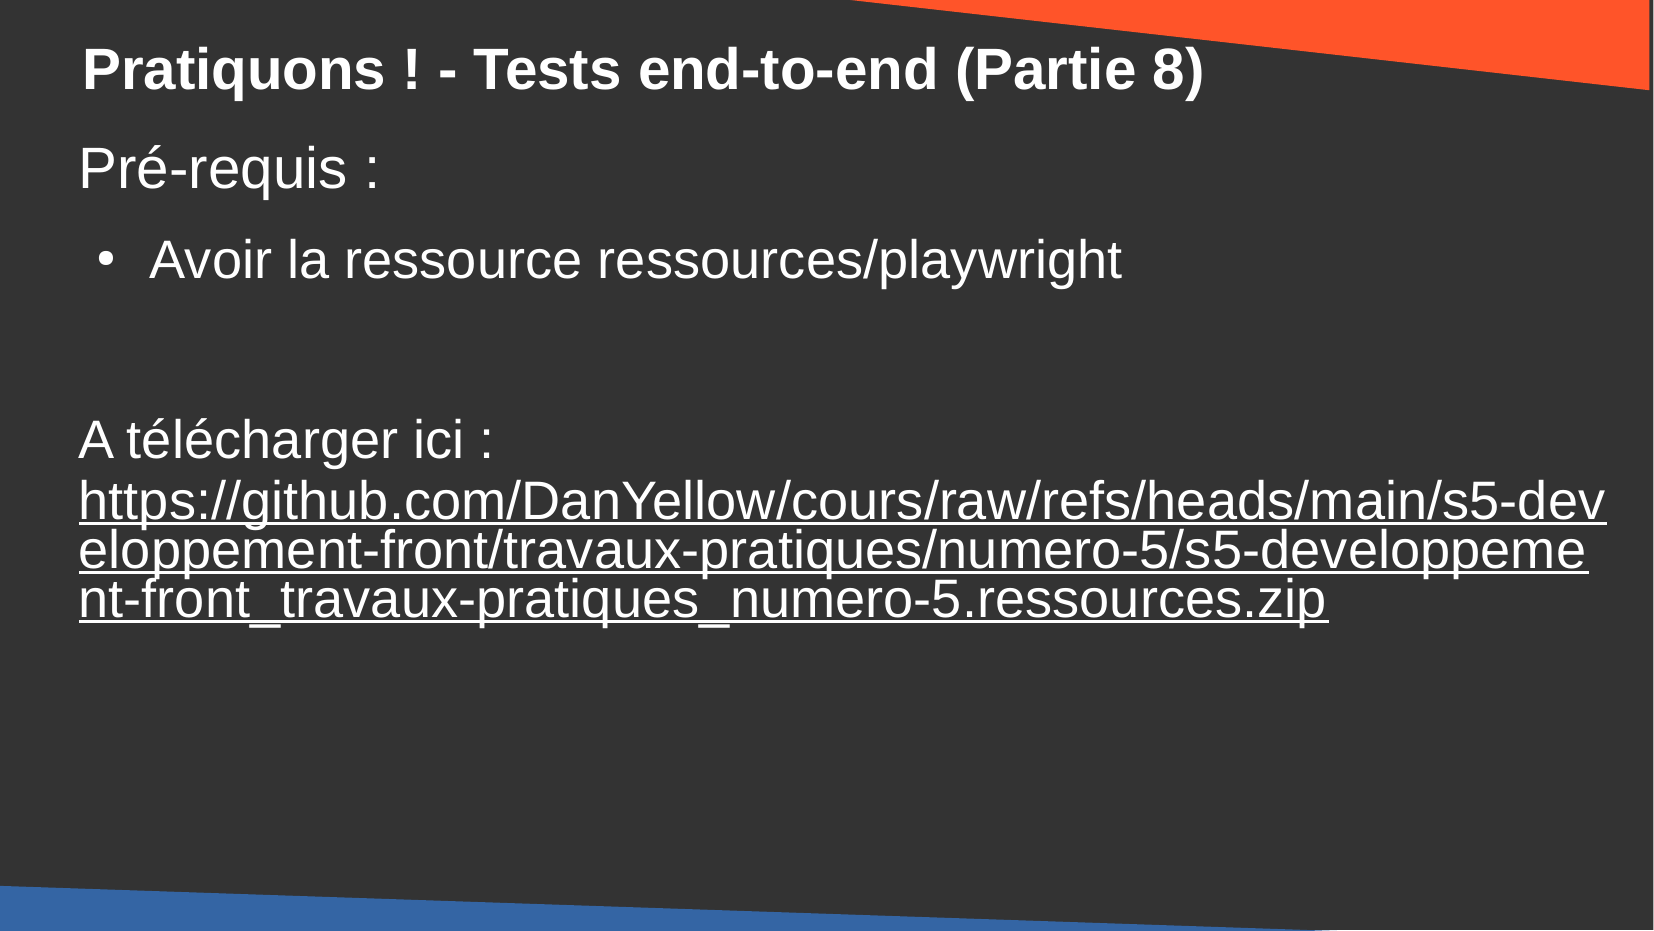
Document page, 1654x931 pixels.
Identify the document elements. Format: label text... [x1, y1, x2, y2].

list Pré-requis : Avoir la ressource ressources/playwright A télécharger ici : https://github.com/DanYellow/cours/raw/refs/heads/main/s5-developpement-front/travaux-pratiques/numero-5/s5-developpement-front_travaux-pratiques_numero-5.ressources.zip [78, 135, 1618, 721]
text_box [0, 885, 1337, 931]
title Pratiquons ! - Tests end-to-end (Partie 8) [82, 37, 1571, 114]
text_box [850, 0, 1650, 91]
